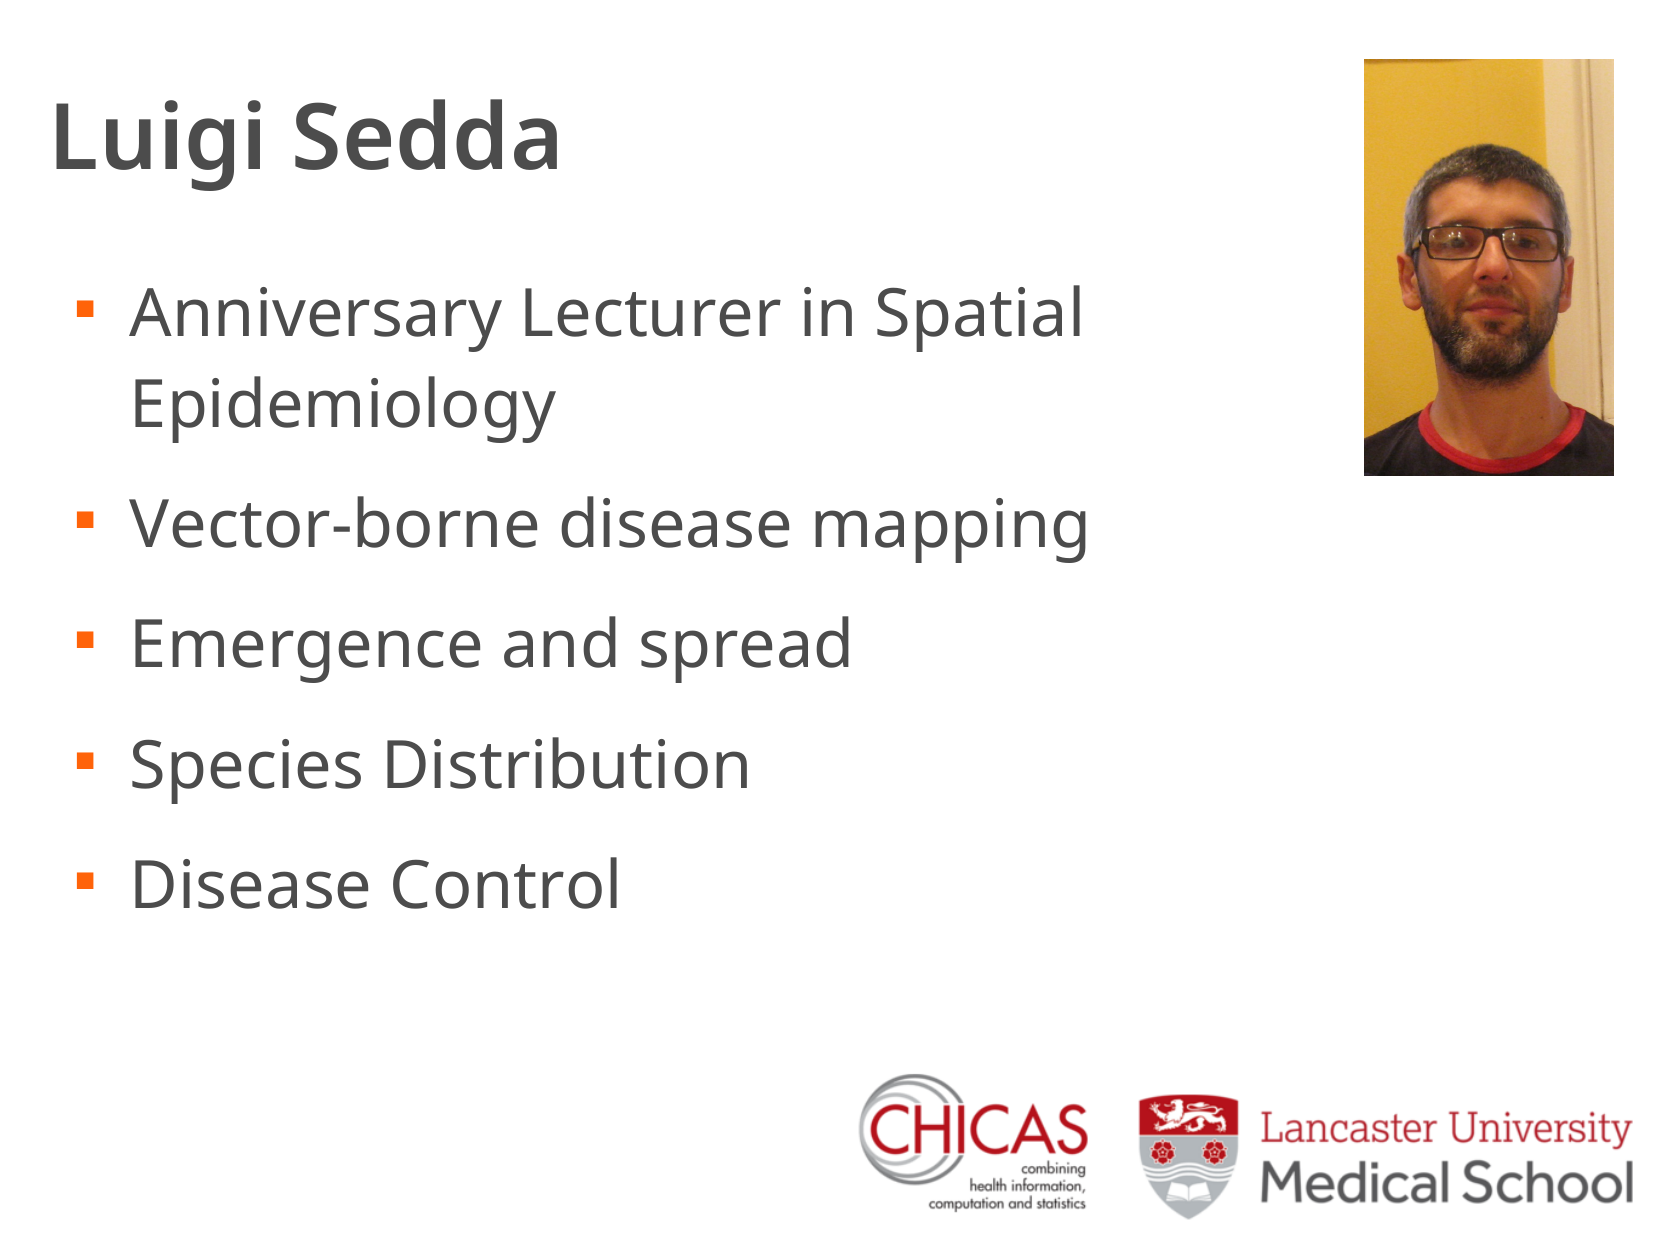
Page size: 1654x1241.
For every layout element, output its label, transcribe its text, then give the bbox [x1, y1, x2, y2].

title Luigi Sedda [48, 62, 1270, 206]
picture [105, 4, 1654, 1241]
list Anniversary Lecturer in Spatial Epidemiology Vector-borne disease mapping Emergence and spread Species Distribution Disease Control [59, 265, 1350, 1092]
